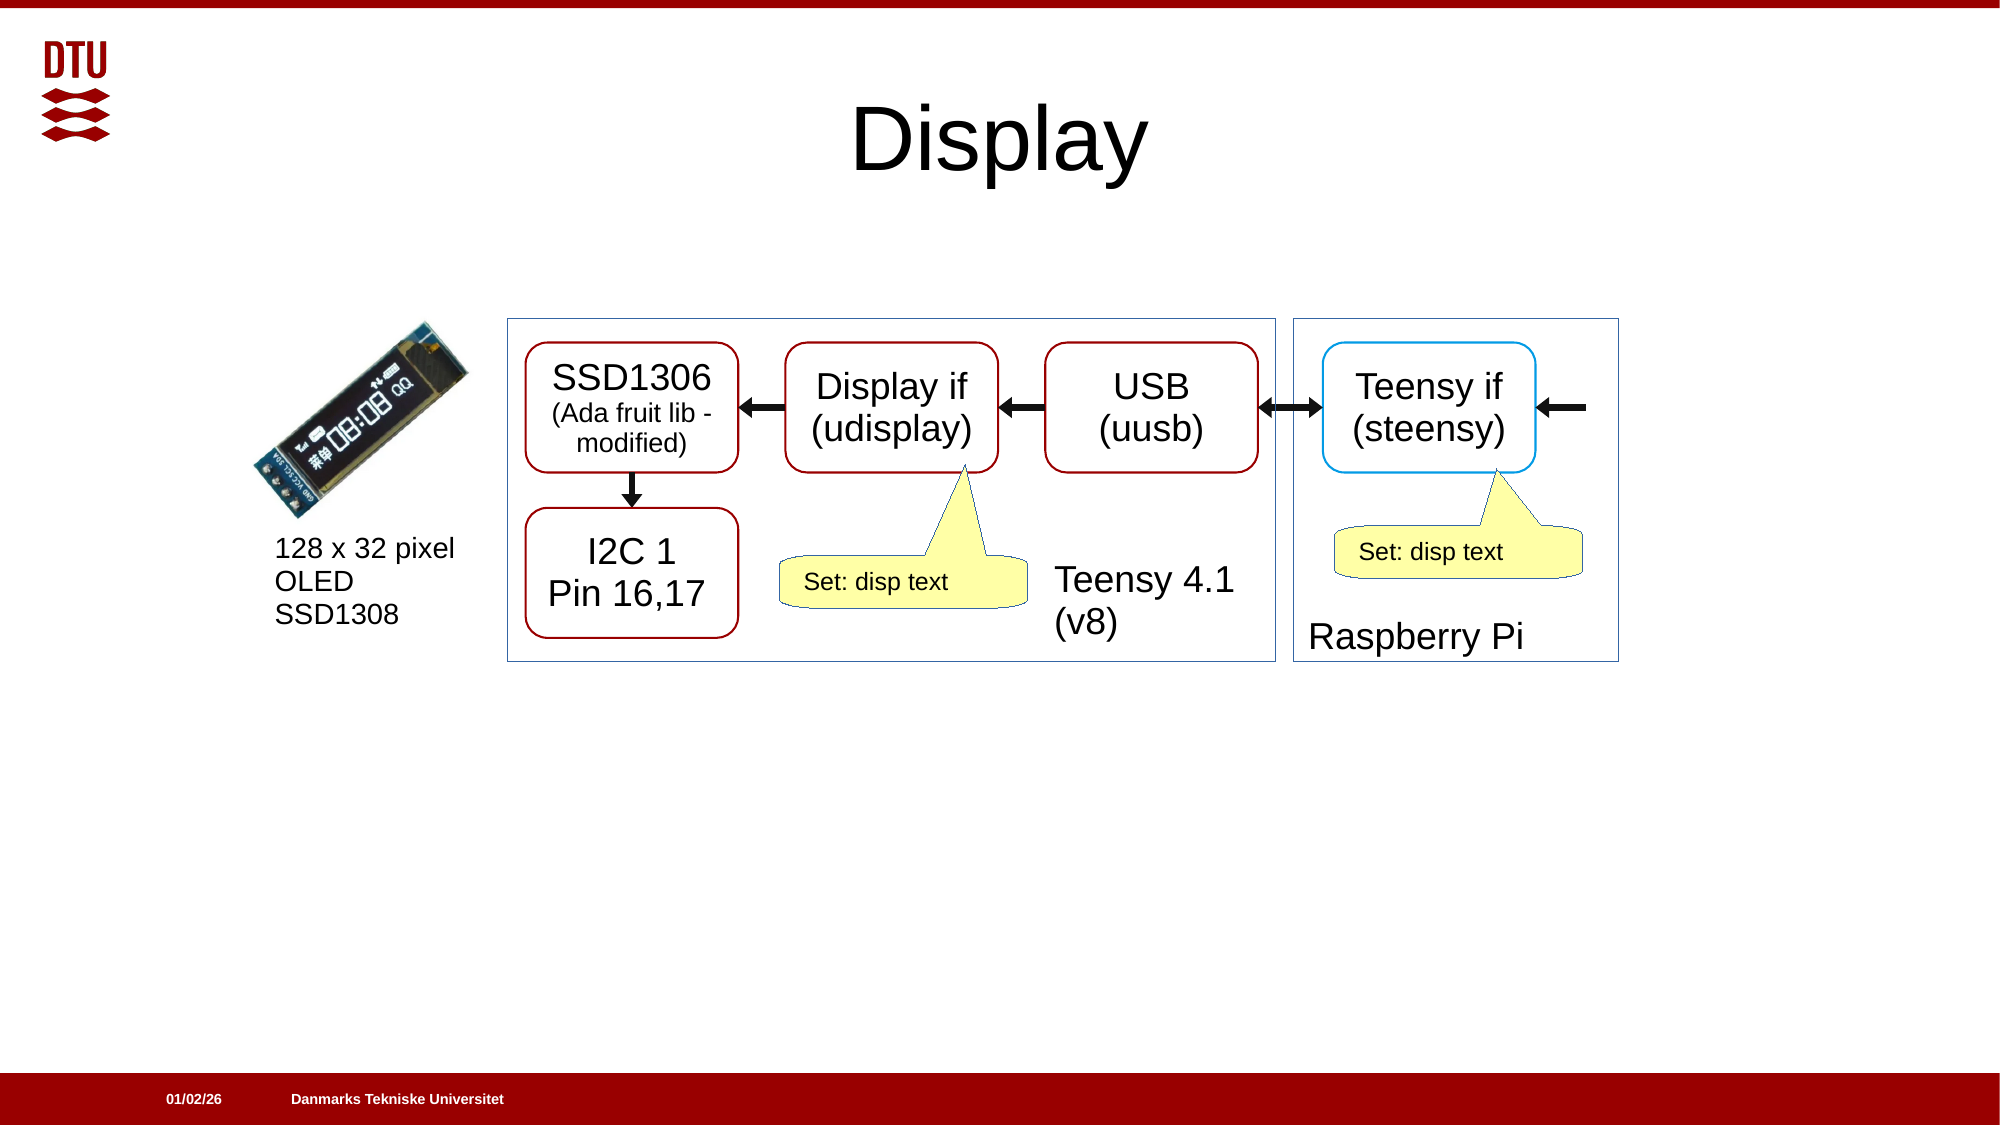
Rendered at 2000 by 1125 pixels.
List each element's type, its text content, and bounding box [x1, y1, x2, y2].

text_box Raspberry Pi [1293, 608, 1540, 666]
title Display [99, 44, 1900, 233]
text_box USB (uusb) [1045, 342, 1258, 473]
text_box 128 x 32 pixel OLED SSD1308 [259, 525, 471, 638]
picture [236, 315, 474, 525]
text_box Display if (udisplay) [785, 342, 999, 473]
text_box Set: disp text [779, 464, 1028, 609]
text_box I2C 1 Pin 16,17 [525, 507, 739, 638]
text_box Teensy 4.1 (v8) [1039, 550, 1261, 650]
text_box Set: disp text [1334, 468, 1583, 579]
text_box SSD1306 (Ada fruit lib - modified) [525, 342, 739, 473]
text_box Teensy if (steensy) [1322, 342, 1536, 473]
